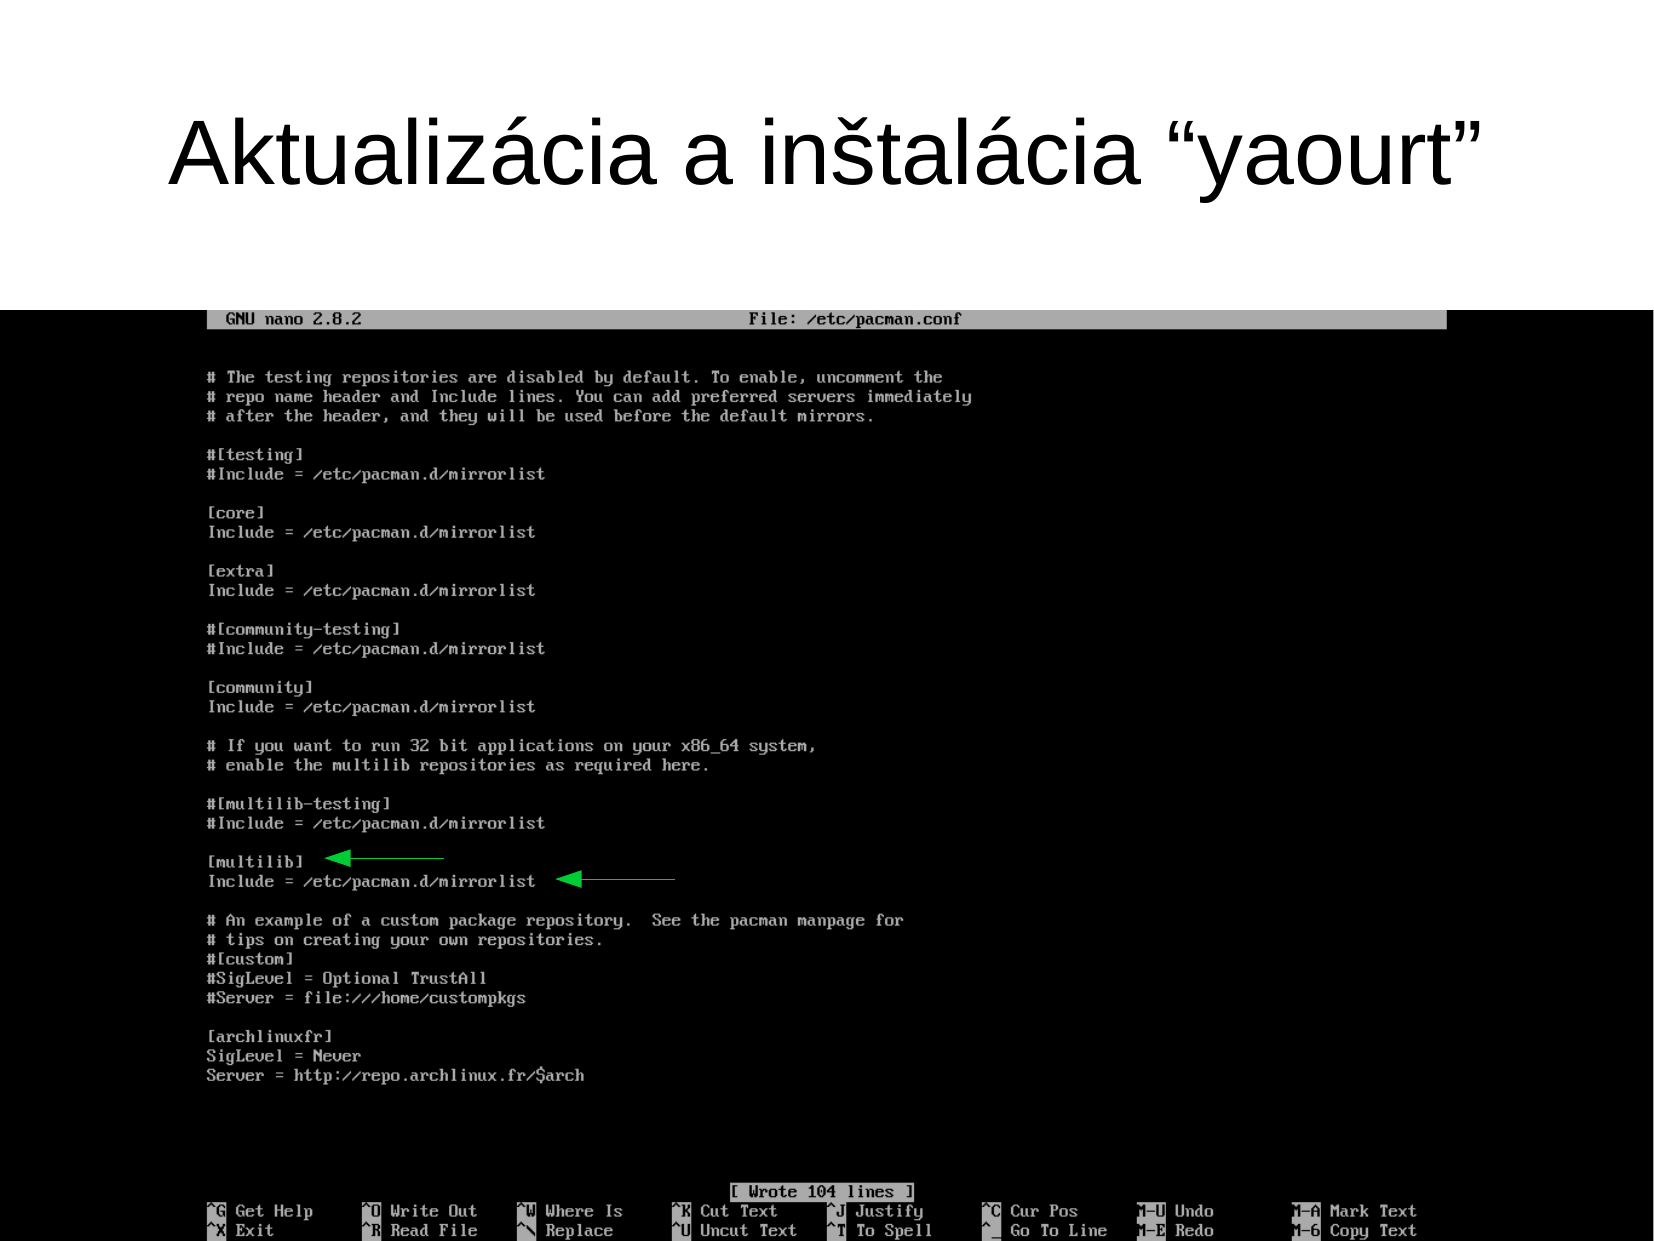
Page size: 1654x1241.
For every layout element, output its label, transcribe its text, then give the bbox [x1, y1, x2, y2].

title Aktualizácia a inštalácia “yaourt” [82, 49, 1571, 257]
picture [0, 310, 1654, 1241]
